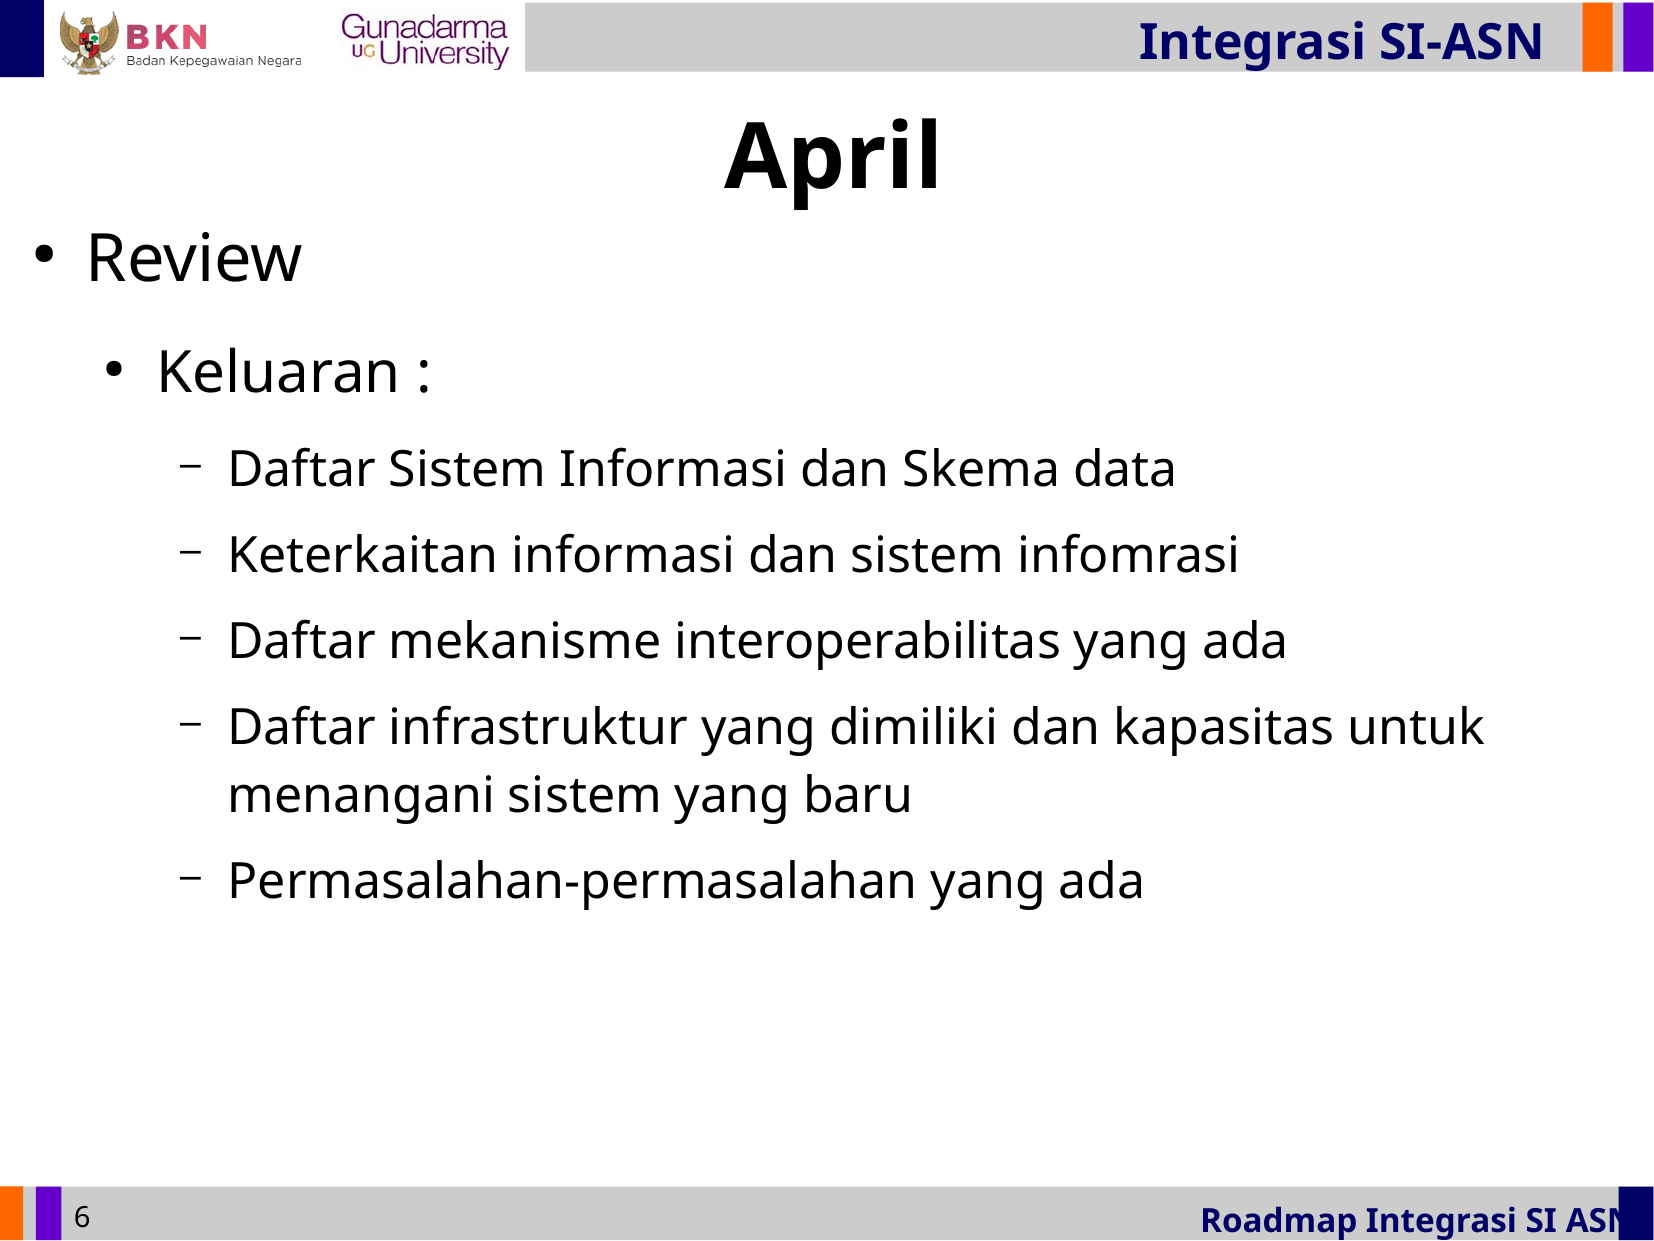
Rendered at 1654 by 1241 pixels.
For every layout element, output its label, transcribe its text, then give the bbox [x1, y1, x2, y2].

picture [340, 0, 510, 70]
list Review Keluaran : Daftar Sistem Informasi dan Skema data Keterkaitan informasi dan sistem infomrasi Daftar mekanisme interoperabilitas yang ada Daftar infrastruktur yang dimiliki dan kapasitas untuk menangani sistem yang baru Permasalahan-permasalahan yang ada [14, 210, 1630, 1176]
title April [77, 90, 1591, 210]
picture [60, 11, 301, 75]
